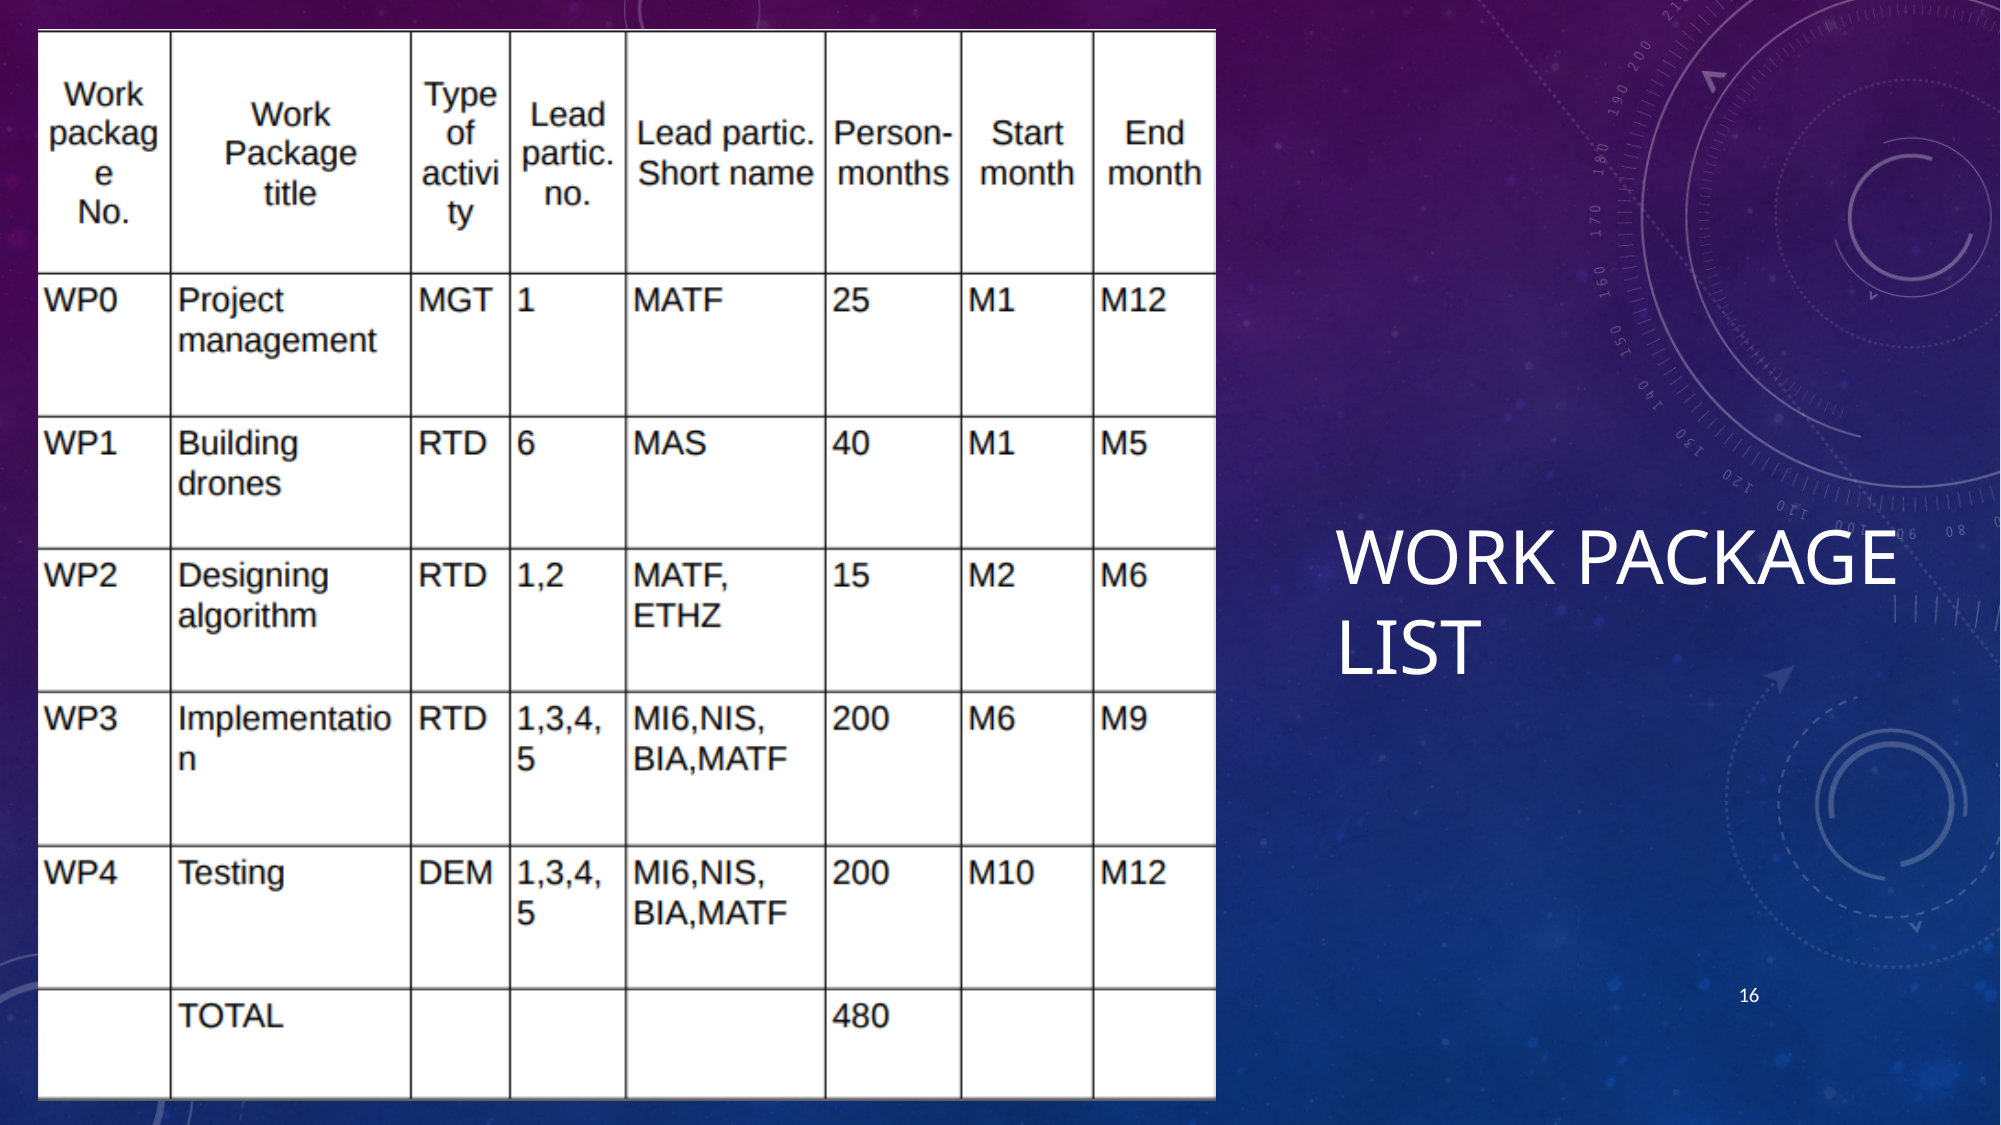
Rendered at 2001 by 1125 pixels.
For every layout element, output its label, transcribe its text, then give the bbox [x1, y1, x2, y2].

picture [0, 0, 2001, 1125]
title WORK PACKAGE LIST [1320, 479, 1977, 719]
